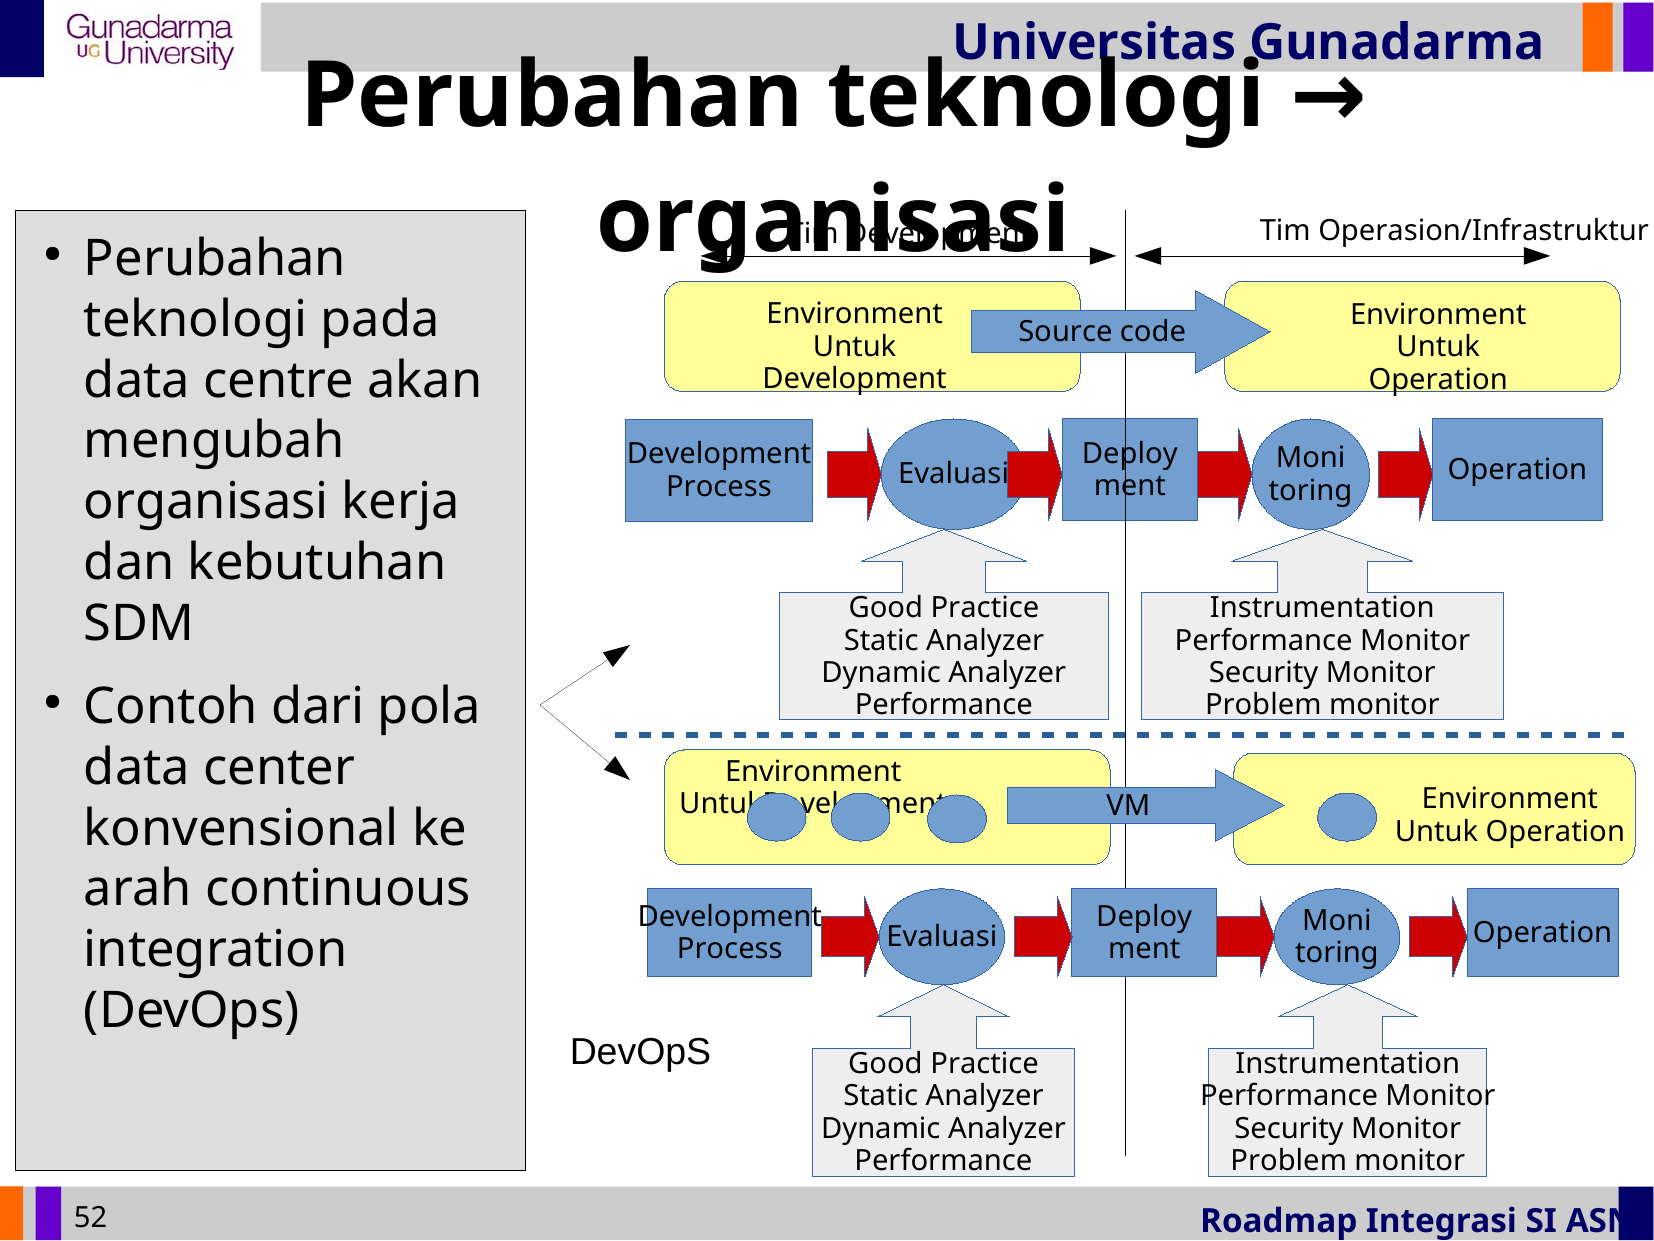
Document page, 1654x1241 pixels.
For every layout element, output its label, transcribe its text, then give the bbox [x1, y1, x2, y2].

text_box Deploy ment [1126, 418, 1198, 521]
text_box [1409, 896, 1468, 977]
text_box [664, 793, 1111, 865]
text_box Environment Untuk Operation [1335, 290, 1572, 410]
text_box Environment Untuk Operation [1380, 775, 1651, 856]
text_box Instrumentation Performance Monitor Security Monitor Problem monitor [1208, 984, 1487, 1177]
text_box Deploy ment [1062, 418, 1125, 521]
list Perubahan teknologi pada data centre akan mengubah organisasi kerja dan kebutuhan SDM Contoh dari pola data center konvensional ke arah continuous integration (DevOps) [30, 225, 496, 1171]
text_box Moni toring [1274, 888, 1400, 985]
text_box Operation [1467, 888, 1619, 977]
text_box VM [1110, 796, 1120, 811]
text_box Development Process [625, 419, 813, 522]
picture [65, 0, 235, 70]
text_box Moni toring [1252, 418, 1370, 530]
text_box Operation [1432, 418, 1603, 521]
text_box Environment UntukDevelopment [664, 747, 1126, 796]
text_box DevOpS [555, 1023, 727, 1081]
text_box [684, 796, 695, 811]
text_box [994, 353, 1081, 392]
text_box Evaluasi [881, 418, 1020, 530]
text_box Tim Development [772, 210, 1087, 259]
text_box [1378, 428, 1433, 521]
text_box Source code [994, 290, 1271, 374]
text_box [15, 210, 526, 1171]
text_box Environment Untuk Development [747, 290, 994, 409]
text_box Evaluasi [879, 888, 1005, 985]
title Perubahan teknologi → organisasi [77, 90, 1591, 217]
text_box Instrumentation Performance Monitor Security Monitor Problem monitor [1141, 529, 1504, 720]
text_box VM [1007, 769, 1285, 842]
text_box Tim Operasion/Infrastruktur [1245, 207, 1654, 256]
text_box [1224, 281, 1621, 392]
text_box Deploy ment [1071, 888, 1217, 977]
text_box [821, 896, 880, 977]
text_box Good Practice Static Analyzer Dynamic Analyzer Performance [812, 984, 1075, 1177]
text_box [1014, 896, 1073, 977]
text_box [1007, 428, 1063, 521]
text_box [1197, 428, 1253, 521]
text_box Good Practice Static Analyzer Dynamic Analyzer Performance [779, 529, 1109, 720]
text_box [1216, 896, 1275, 977]
text_box [1233, 753, 1636, 865]
text_box [827, 428, 882, 521]
text_box Development Process [647, 888, 812, 977]
text_box [664, 281, 1081, 392]
